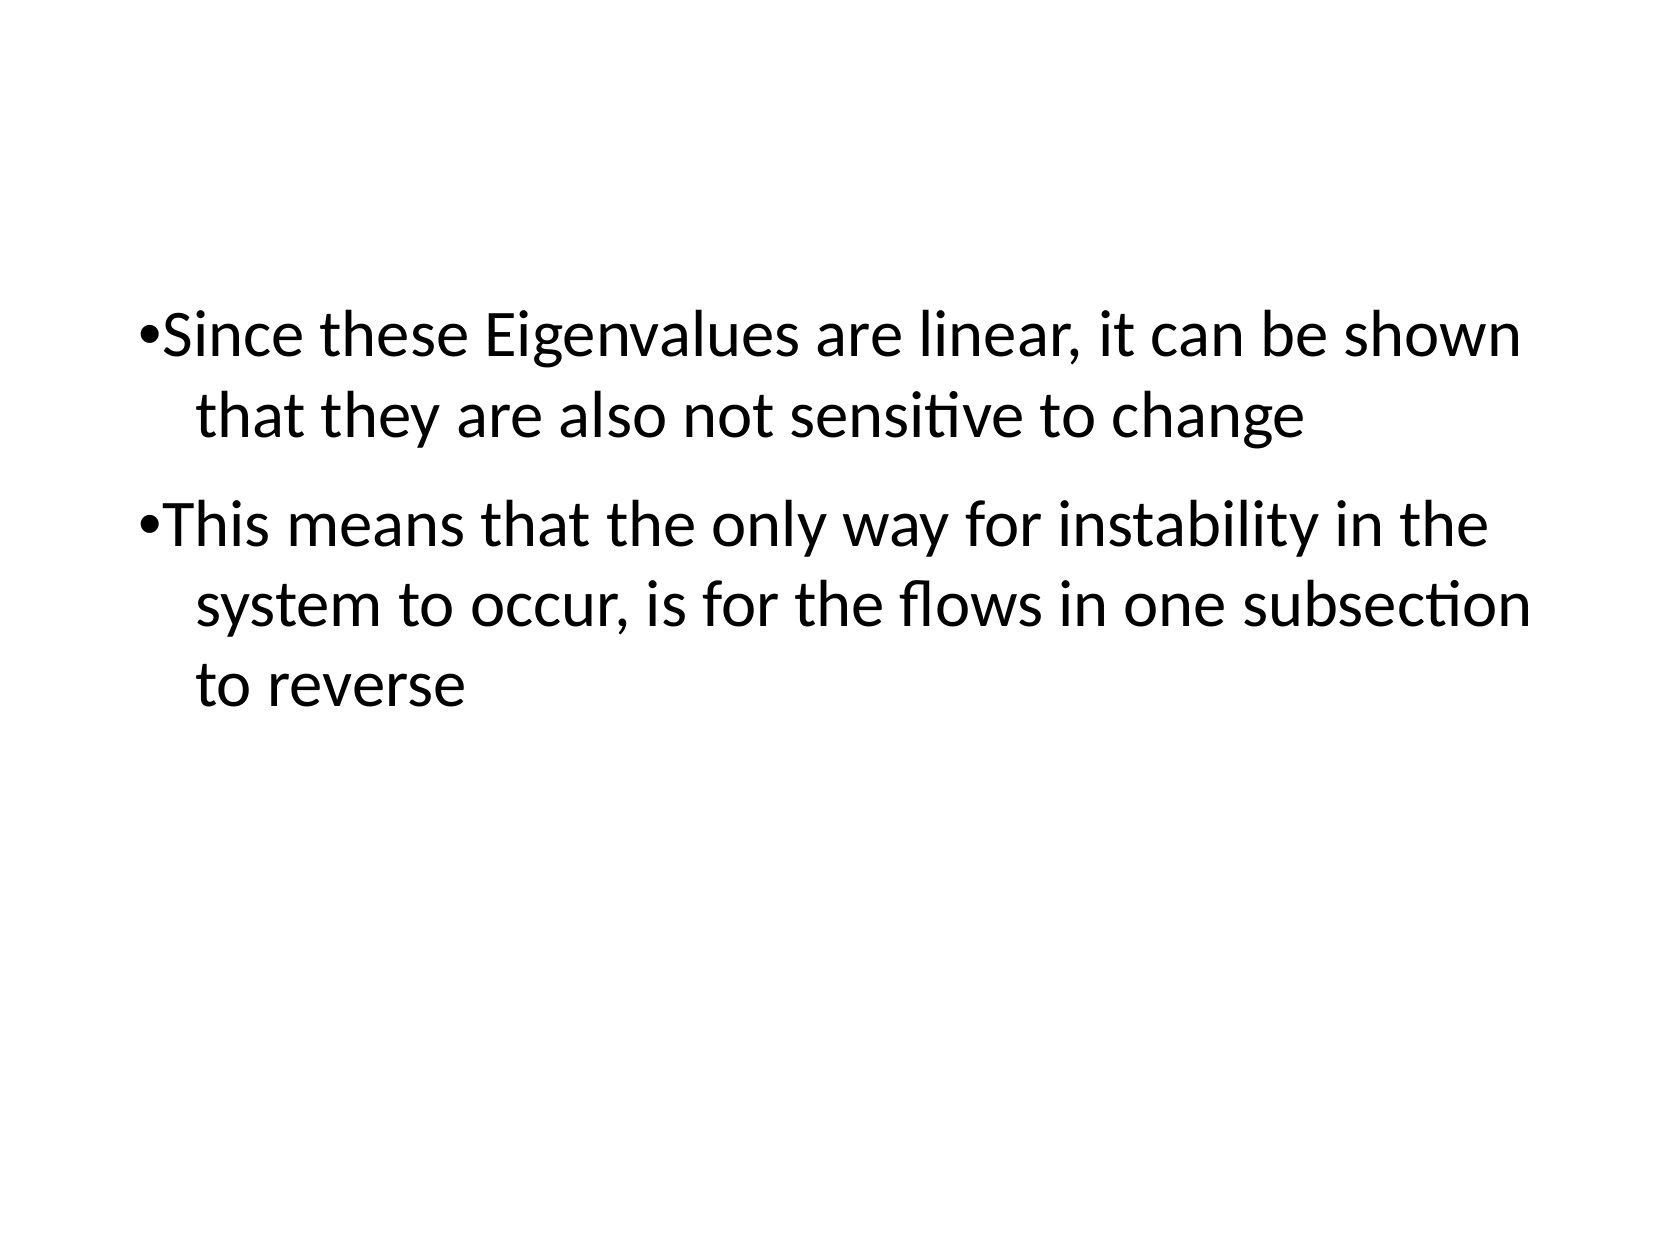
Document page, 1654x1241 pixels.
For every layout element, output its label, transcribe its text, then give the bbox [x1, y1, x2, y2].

list •Since these Eigenvalues are linear, it can be shown that they are also not sensitive to change •This means that the only way for instability in the system to occur, is for the flows in one subsection to reverse [82, 290, 1538, 1010]
